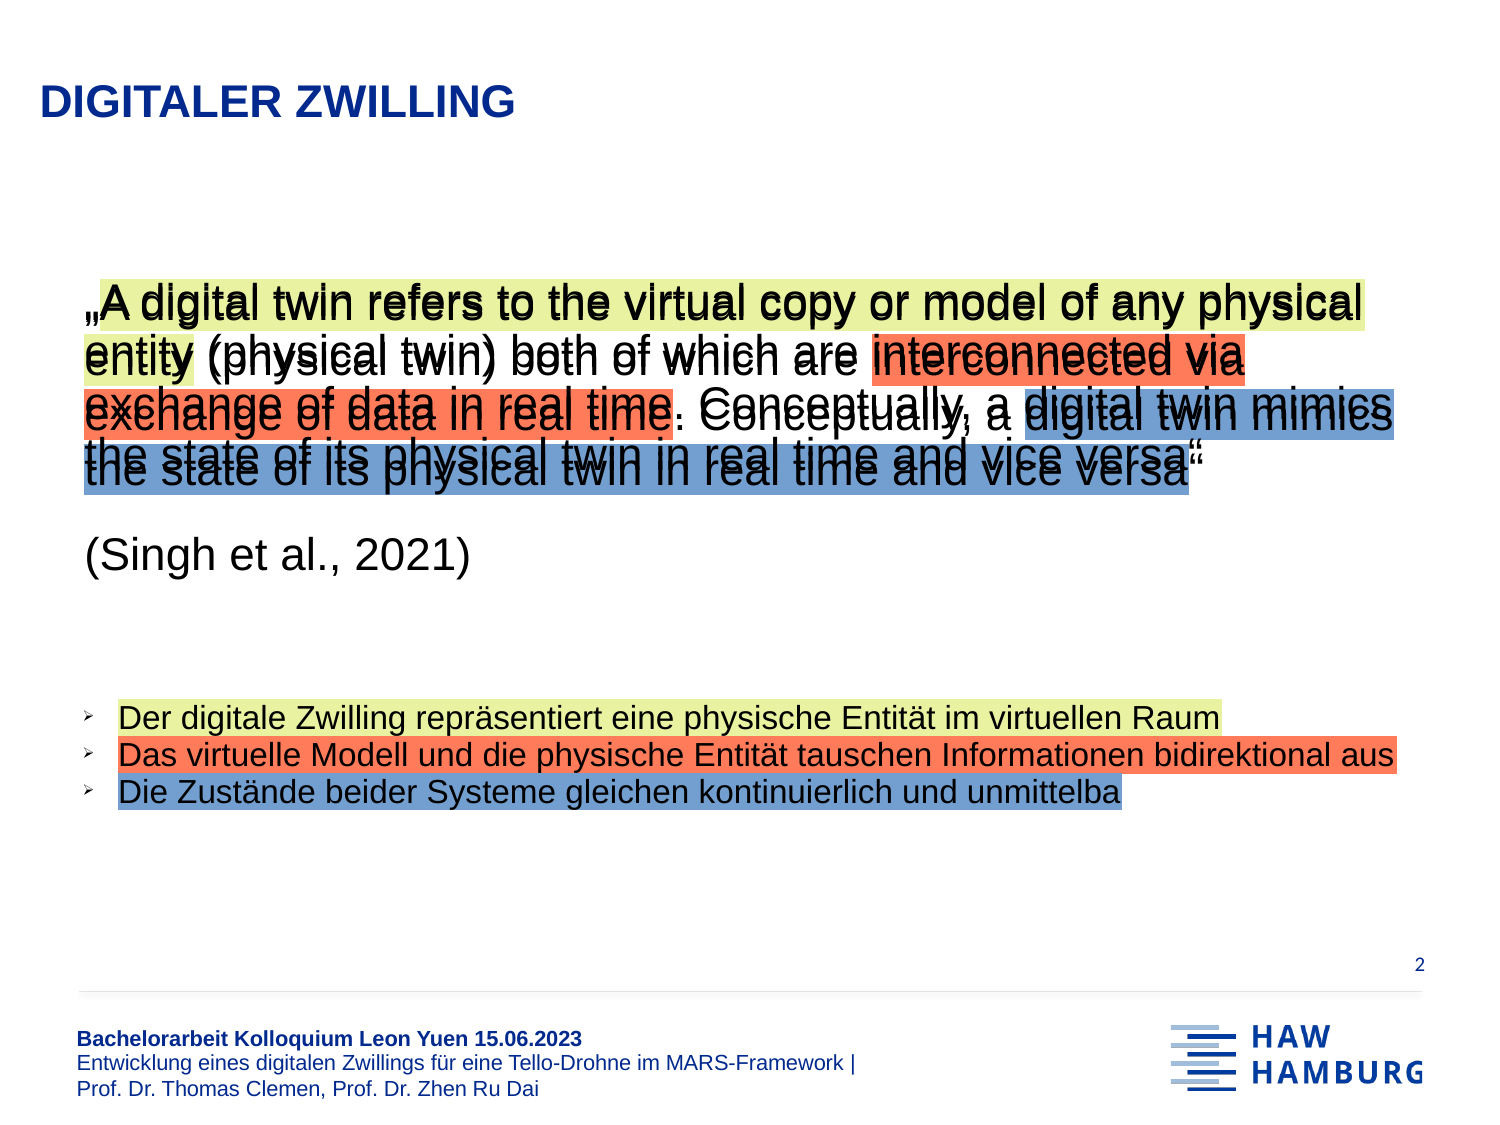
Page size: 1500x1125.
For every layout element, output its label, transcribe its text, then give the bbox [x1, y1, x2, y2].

title DIGITALER ZWILLING [39, 7, 1390, 196]
text_box Der digitale Zwilling repräsentiert eine physische Entität im virtuellen Raum Das virtuelle Modell und die physische Entität tauschen Informationen bidirektional aus Die Zustände beider Systeme gleichen kontinuierlich und unmittelba [67, 691, 1412, 855]
list „A digital twin refers to the virtual copy or model of any physical entity (physical twin) both of which are interconnected via exchange of data in real time. Conceptually, a digital twin mimics the state of its physical twin in real time and vice versa“ [84, 275, 1407, 610]
